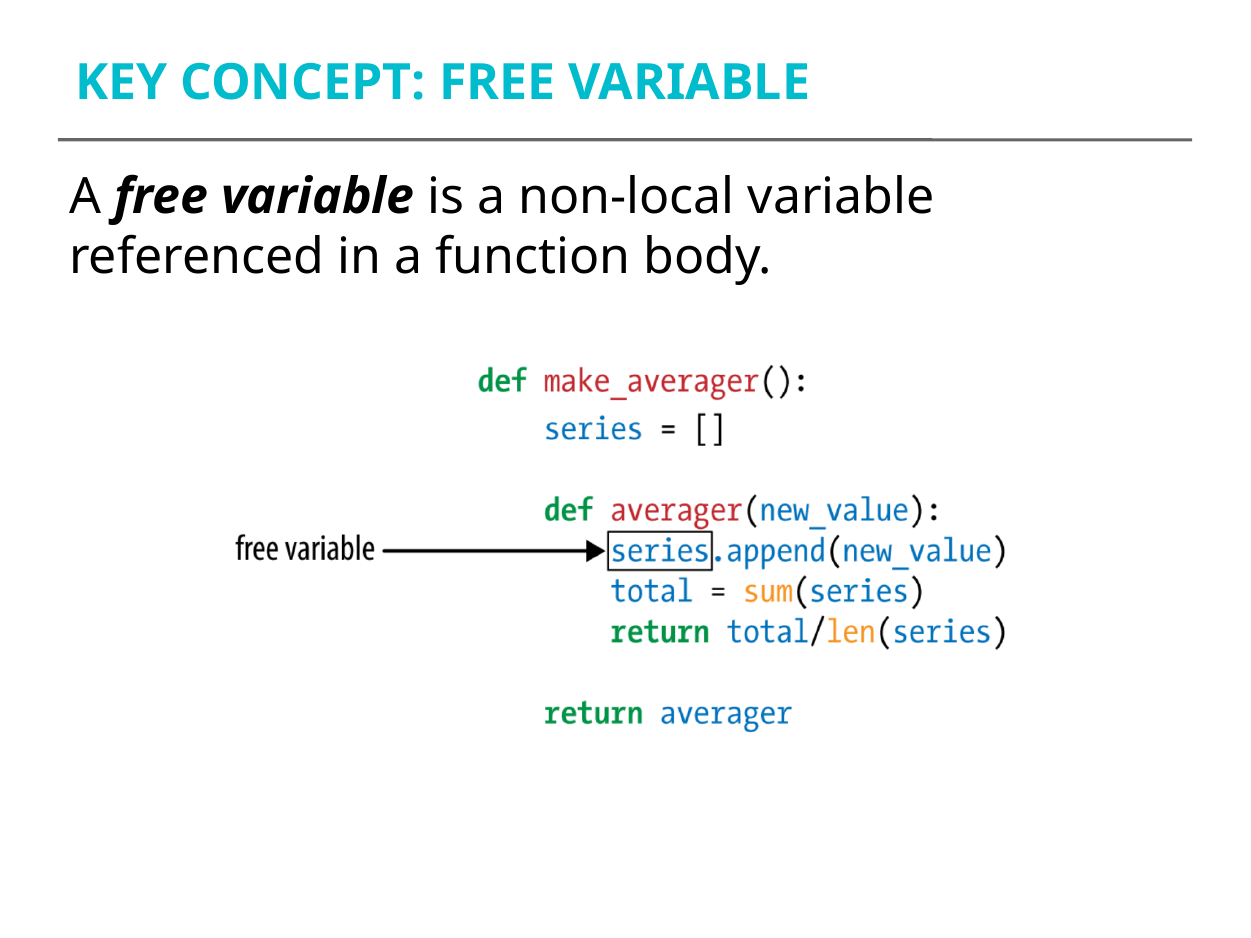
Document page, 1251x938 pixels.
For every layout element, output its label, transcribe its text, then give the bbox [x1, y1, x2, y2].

list A free variable is a non-local variable referenced in a function body. [56, 151, 1182, 367]
picture [190, 354, 1048, 733]
title KEY CONCEPT: FREE VARIABLE [62, 37, 1188, 122]
